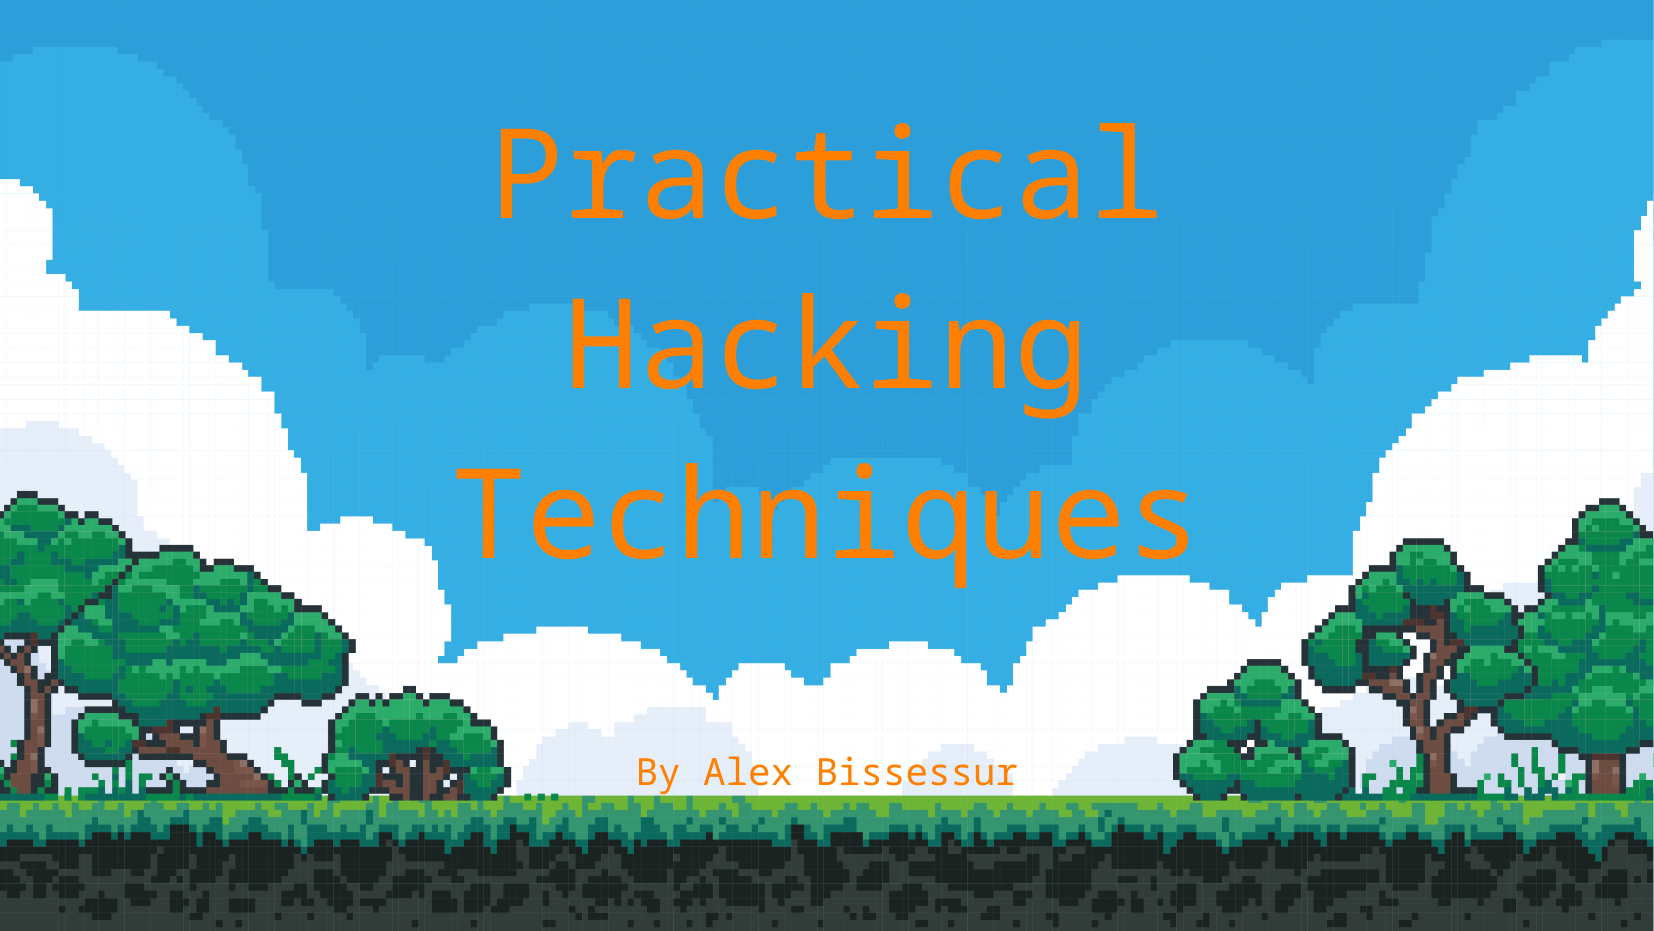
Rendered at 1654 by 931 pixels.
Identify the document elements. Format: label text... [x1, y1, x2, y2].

picture [0, 0, 1654, 931]
text_box Practical Hacking Techniques [383, 76, 1270, 530]
text_box By Alex Bissessur [590, 738, 1064, 798]
